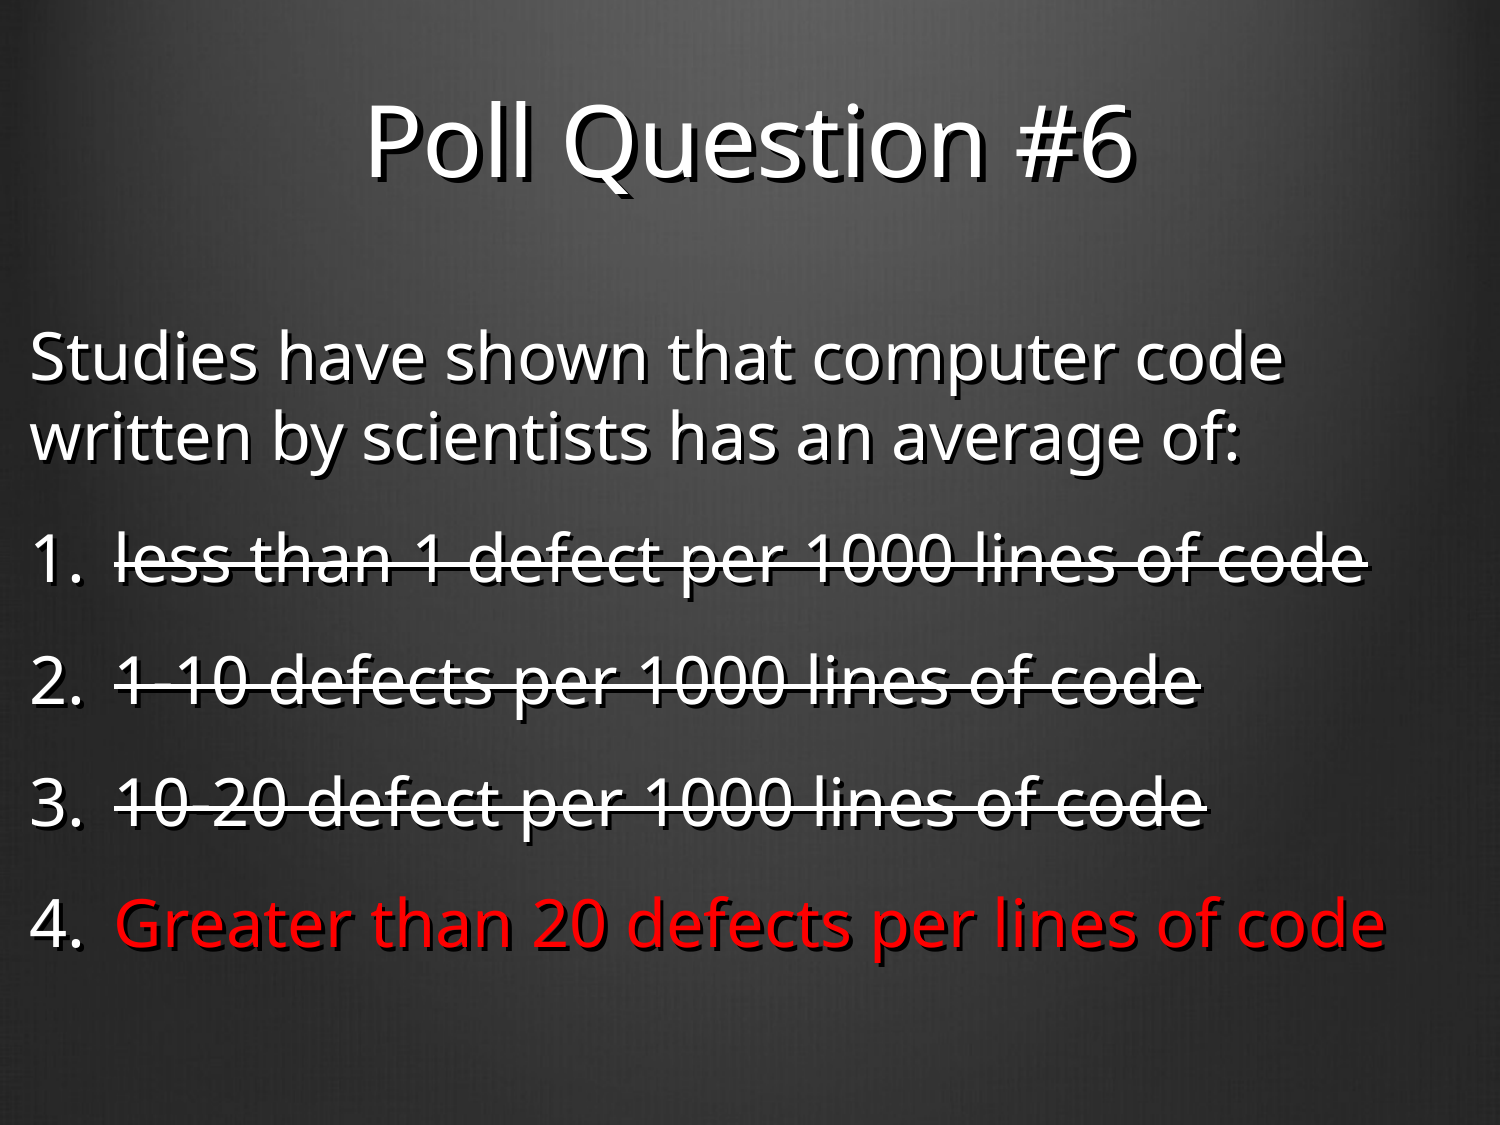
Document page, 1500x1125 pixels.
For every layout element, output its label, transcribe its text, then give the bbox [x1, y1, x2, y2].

title Poll Question #6 [112, 19, 1388, 255]
list Studies have shown that computer code written by scientists has an average of: less than 1 defect per 1000 lines of code 1-10 defects per 1000 lines of code 10-20 defect per 1000 lines of code Greater than 20 defects per lines of code [14, 306, 1500, 1088]
